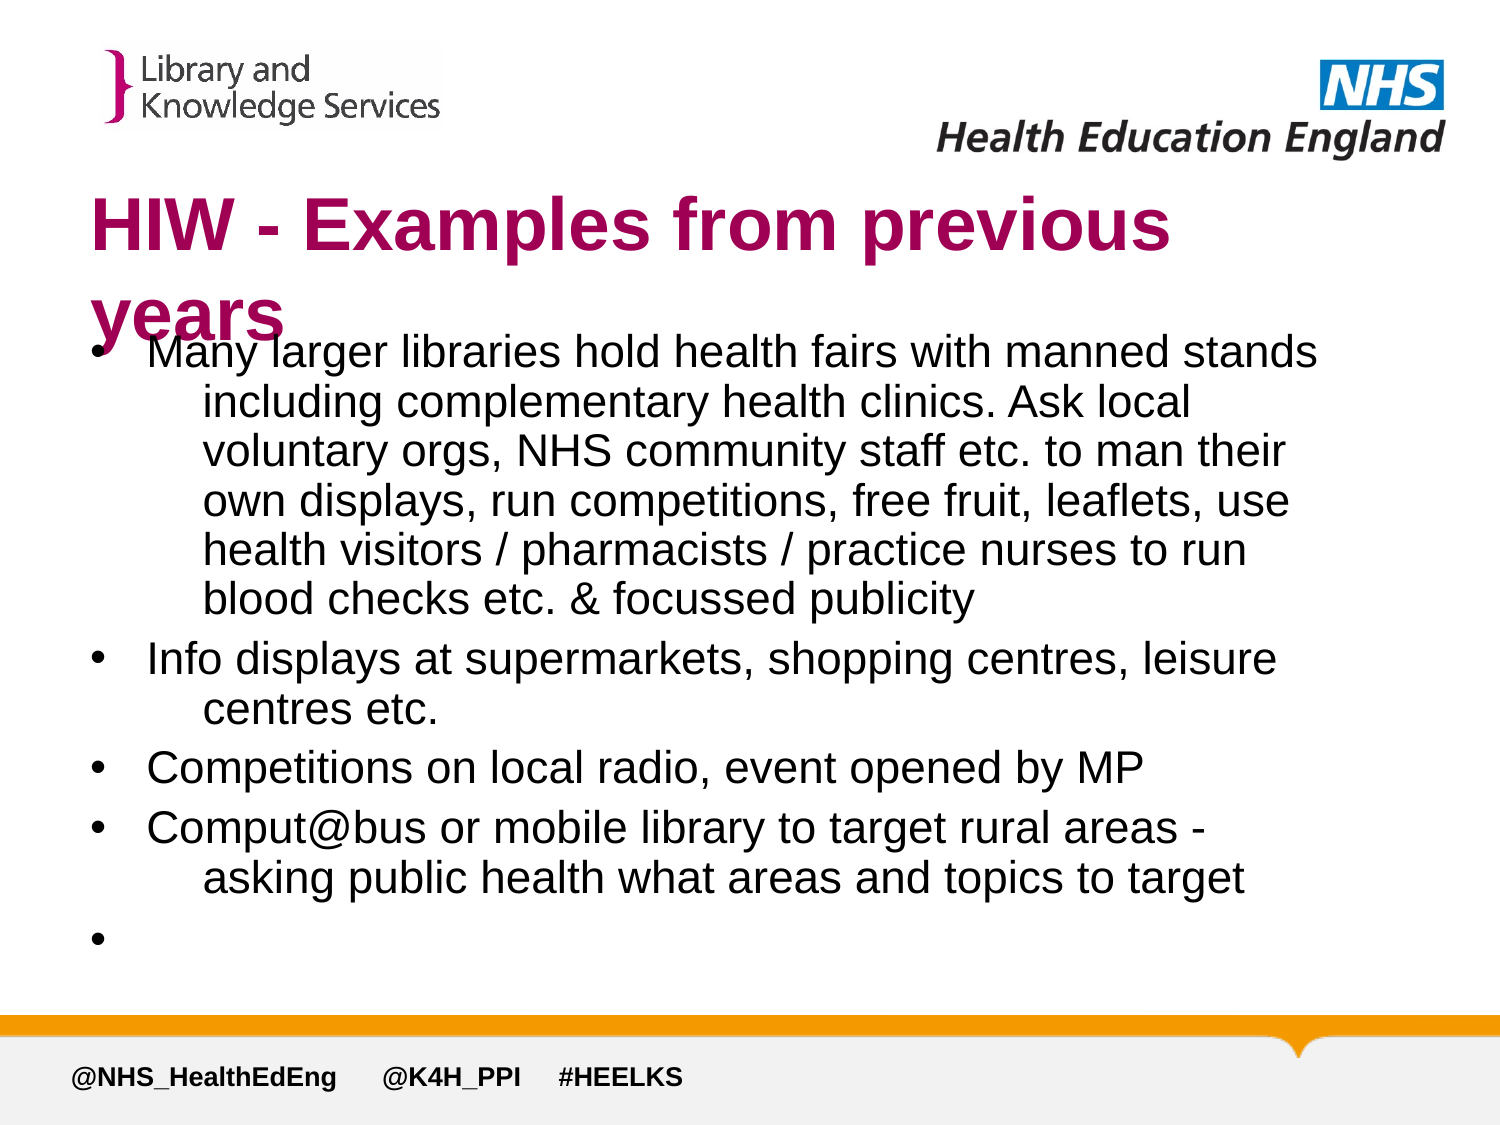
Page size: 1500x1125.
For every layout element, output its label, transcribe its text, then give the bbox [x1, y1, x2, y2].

list Many larger libraries hold health fairs with manned stands including complementary health clinics. Ask local voluntary orgs, NHS community staff etc. to man their own displays, run competitions, free fruit, leaflets, use health visitors / pharmacists / practice nurses to run blood checks etc. & focussed publicity Info displays at supermarkets, shopping centres, leisure centres etc. Competitions on local radio, event opened by MP Comput@bus or mobile library to target rural areas - asking public health what areas and topics to target [75, 320, 1361, 985]
text_box @NHS_HealthEdEng @K4H_PPI #HEELKS [55, 1052, 932, 1113]
picture [100, 42, 443, 131]
title HIW - Examples from previous years [75, 168, 1432, 280]
